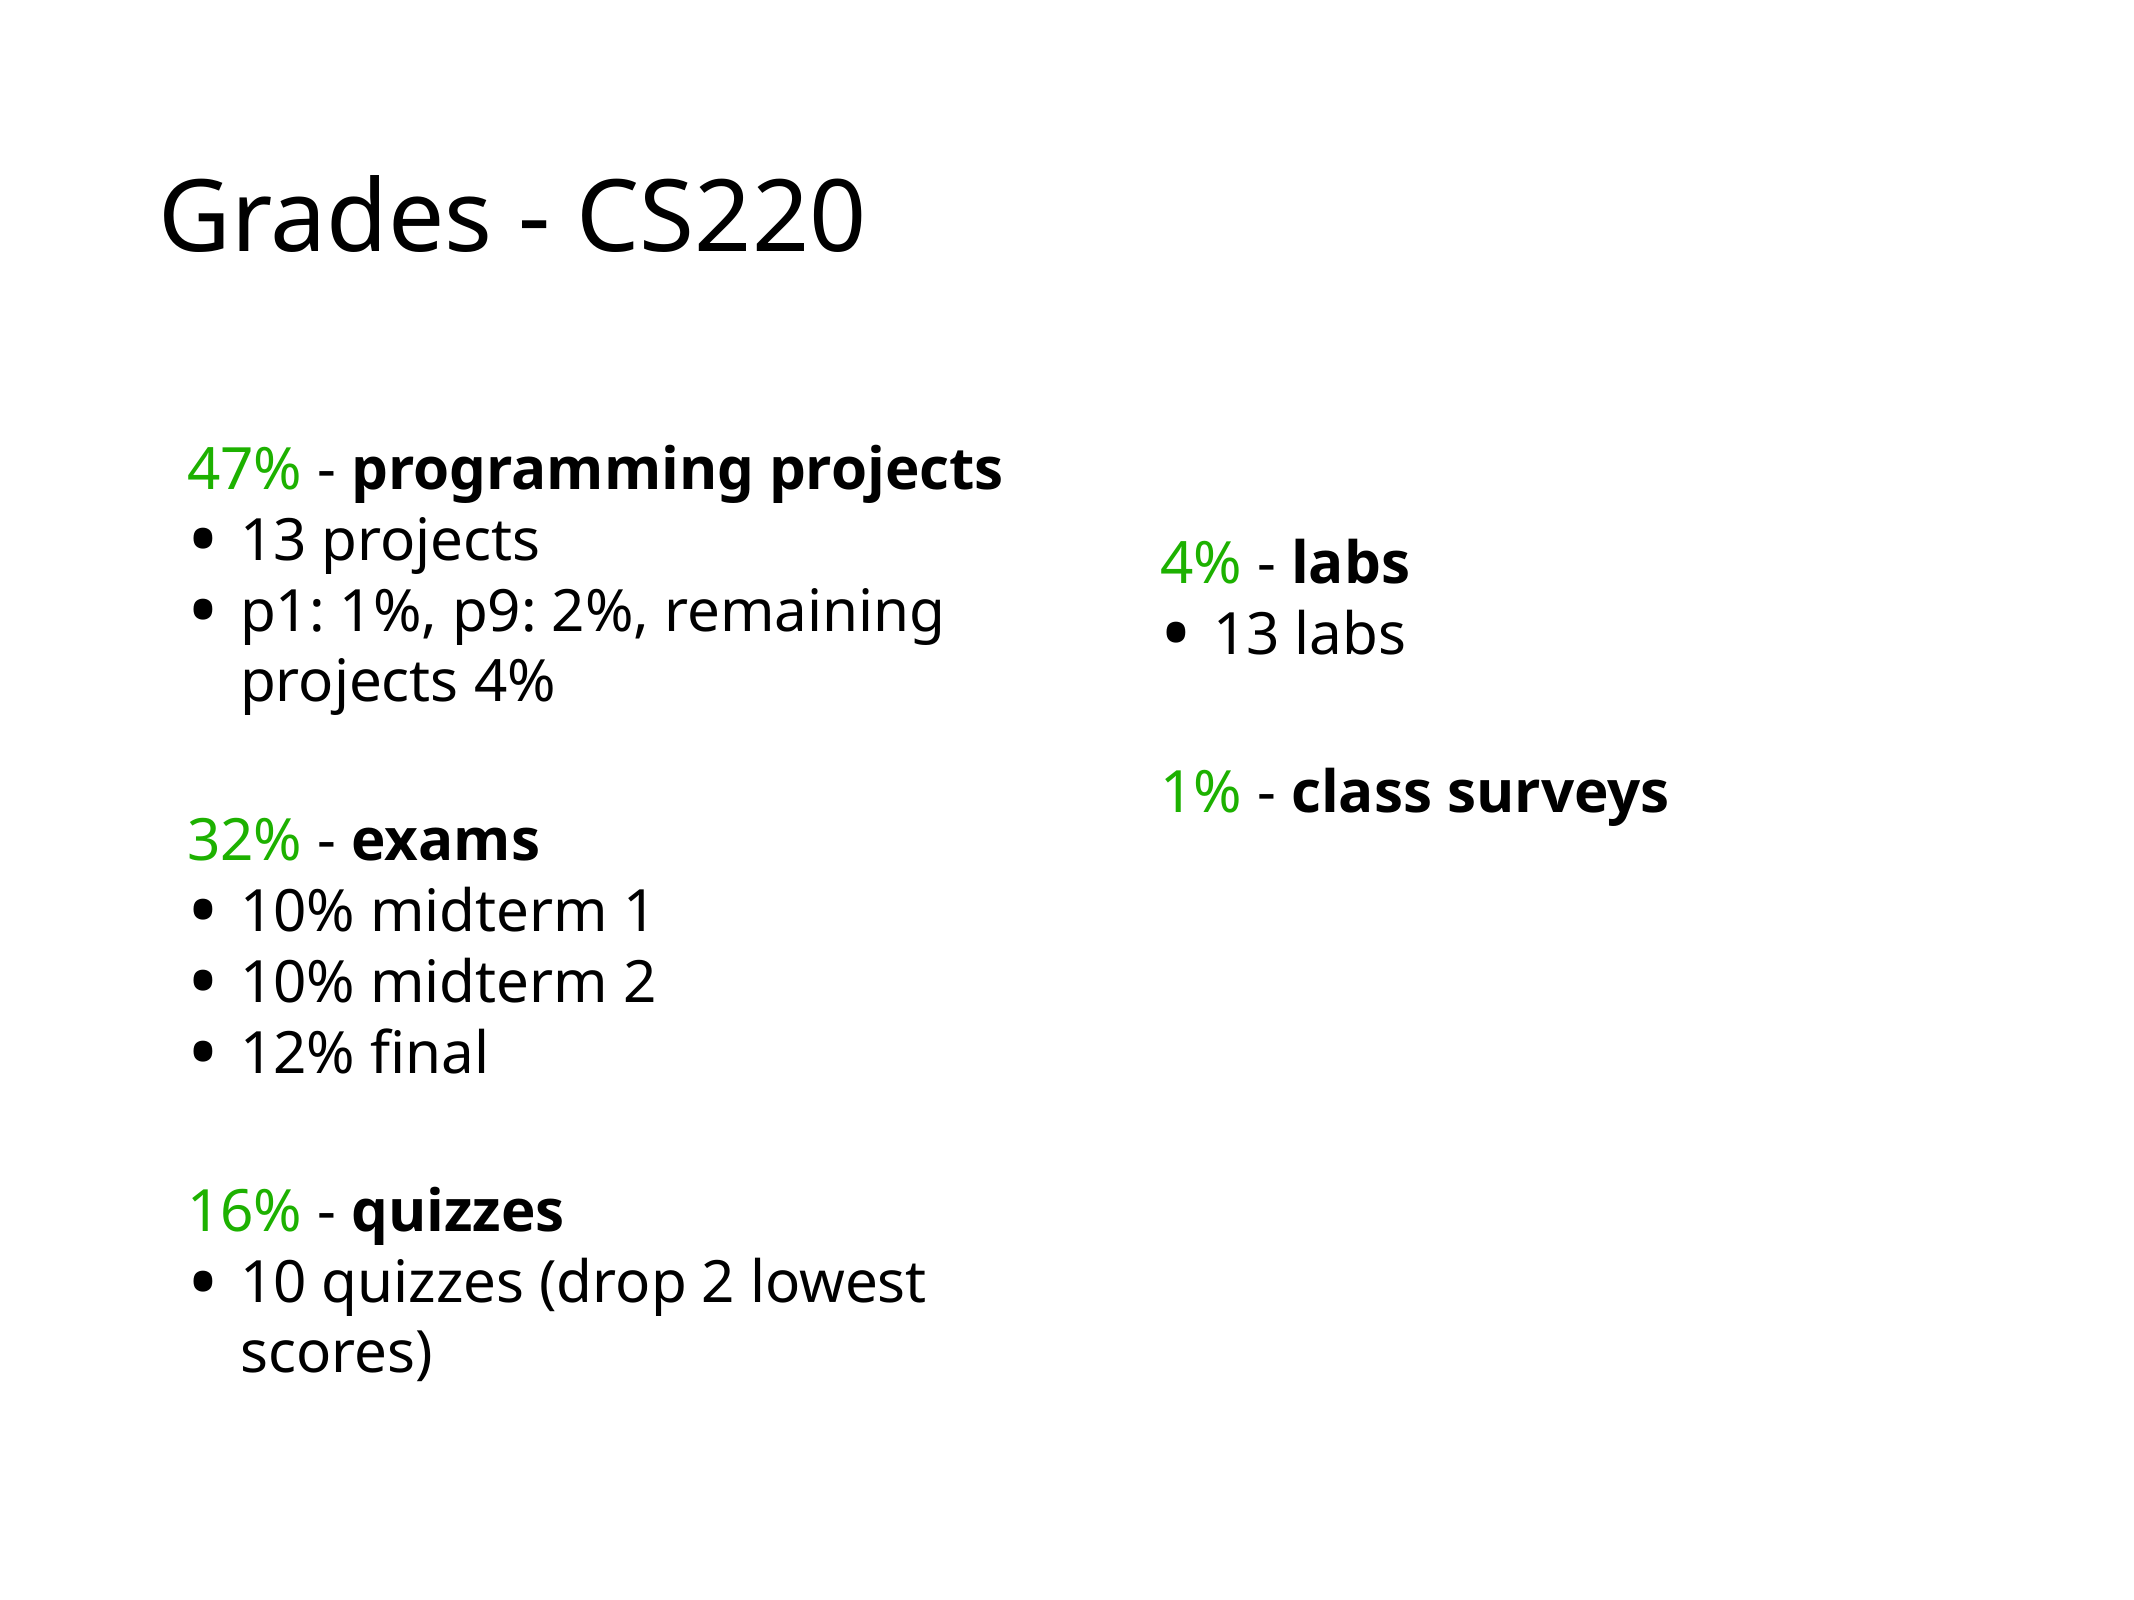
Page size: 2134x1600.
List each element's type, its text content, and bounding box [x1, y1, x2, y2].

text_box Grades - CS220 [150, 137, 1972, 286]
text_box 4% - labs 13 labs 1% - class surveys [1129, 516, 2115, 1154]
text_box 47% - programming projects 13 projects p1: 1%, p9: 2%, remaining projects 4% 32% - exams 10% midterm 1 10% midterm 2 12% final 16% - quizzes 10 quizzes (drop 2 lowest scores) [156, 422, 1092, 1248]
